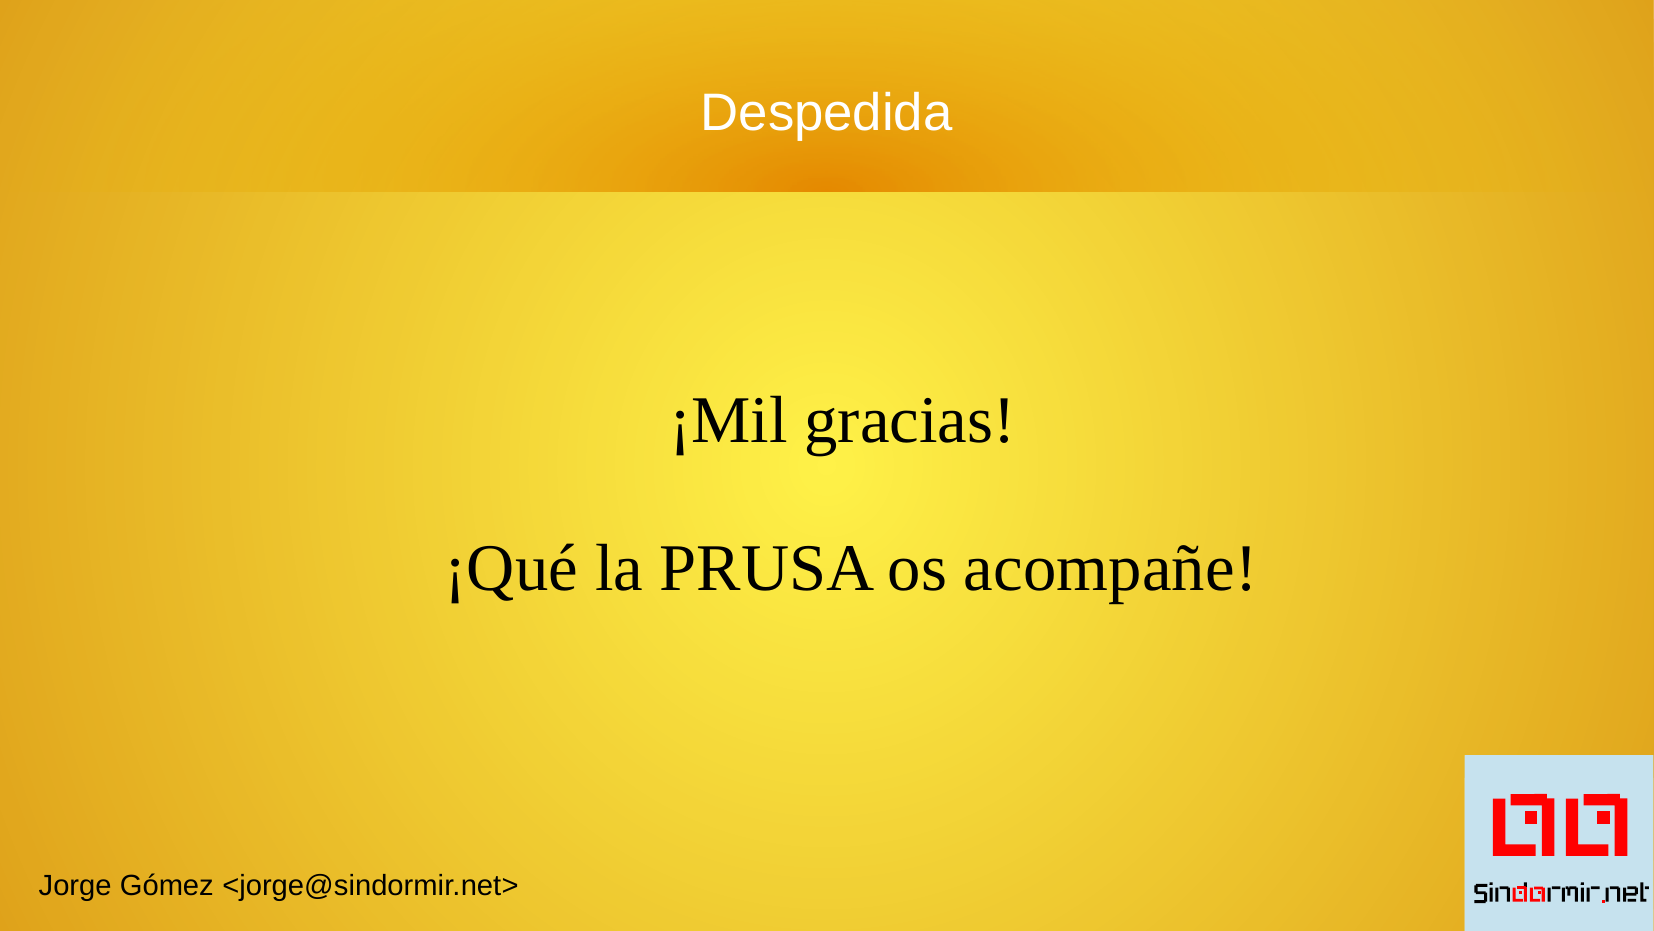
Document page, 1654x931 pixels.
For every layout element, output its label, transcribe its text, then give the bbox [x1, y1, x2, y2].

title Despedida [82, 35, 1571, 189]
subtitle ¡Mil gracias! ¡Qué la PRUSA os acompañe! [70, 224, 1571, 764]
text_box Jorge Gómez <jorge@sindormir.net> [23, 861, 532, 910]
picture [1464, 755, 1654, 931]
